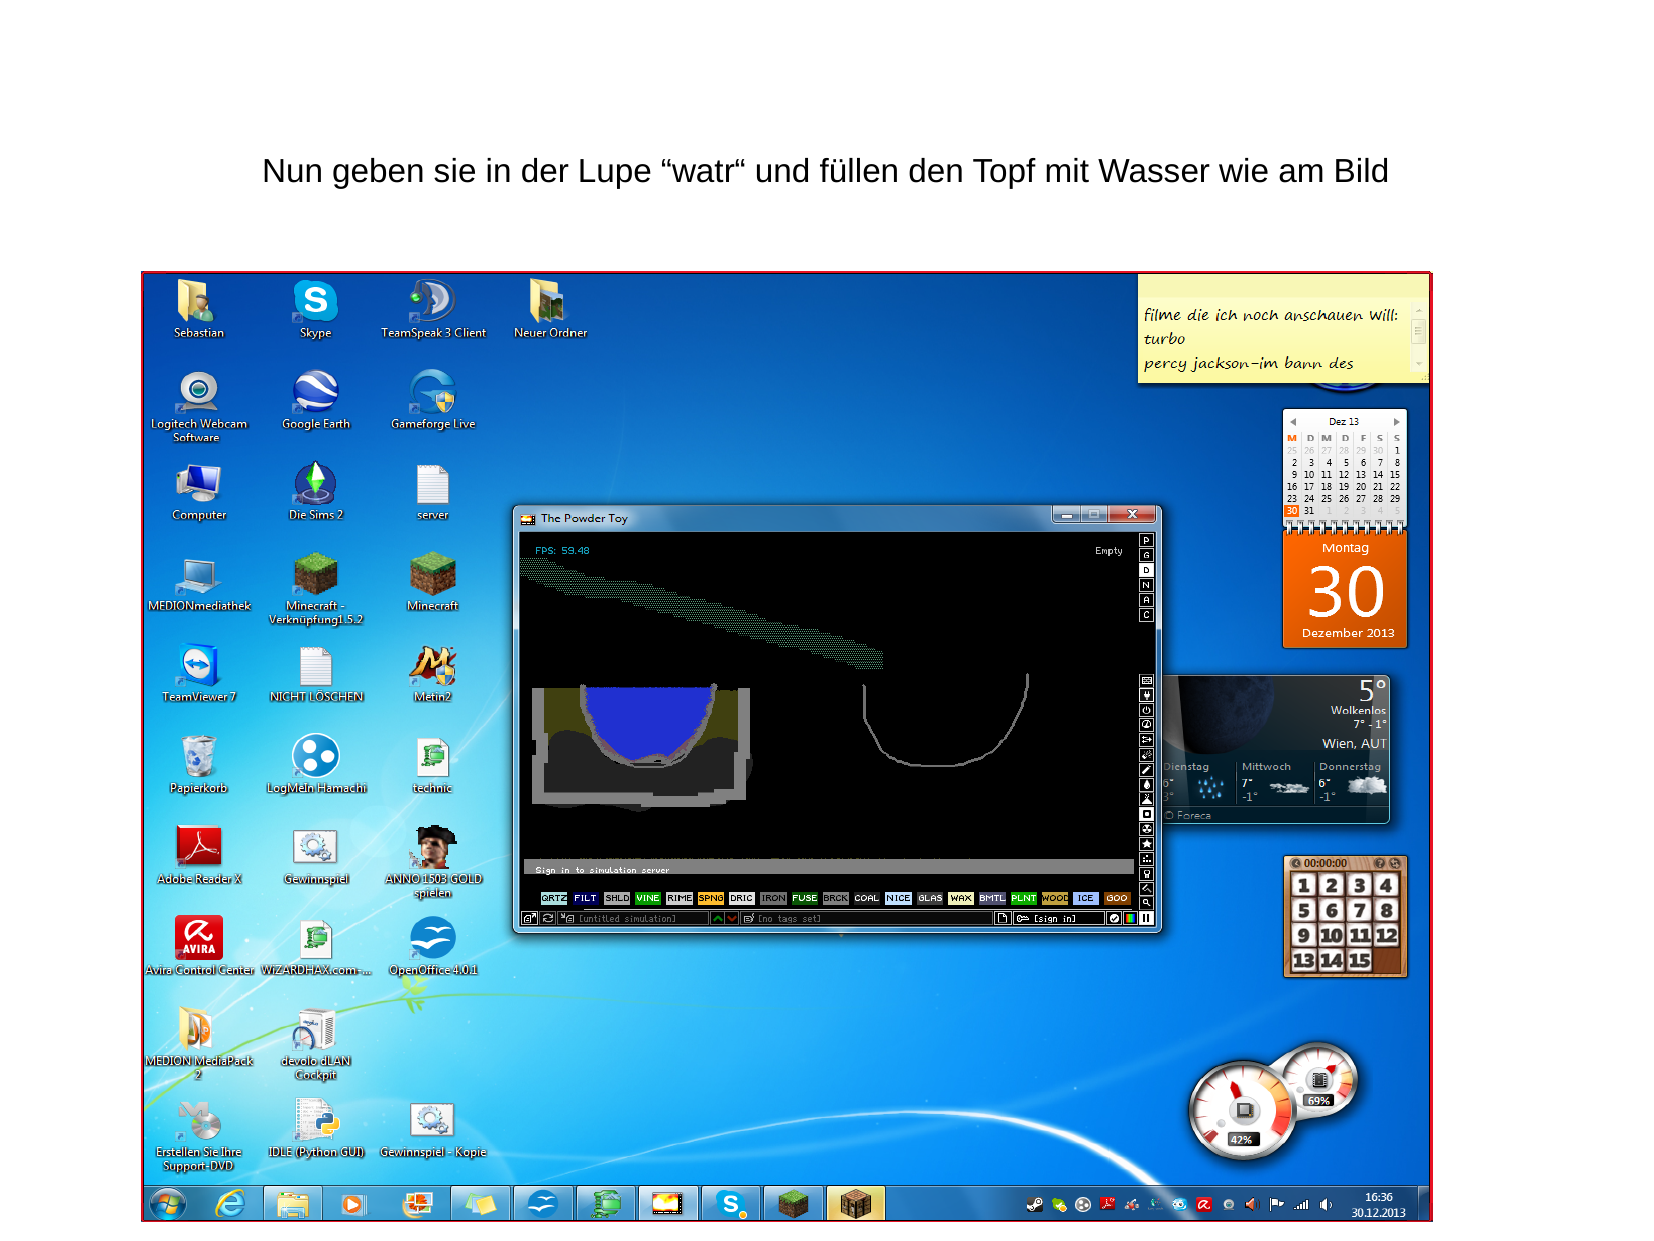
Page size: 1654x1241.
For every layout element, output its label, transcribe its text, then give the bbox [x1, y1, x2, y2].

picture [141, 271, 1433, 1222]
title Nun geben sie in der Lupe “watr“ und füllen den Topf mit Wasser wie am Bild [82, 49, 1571, 257]
